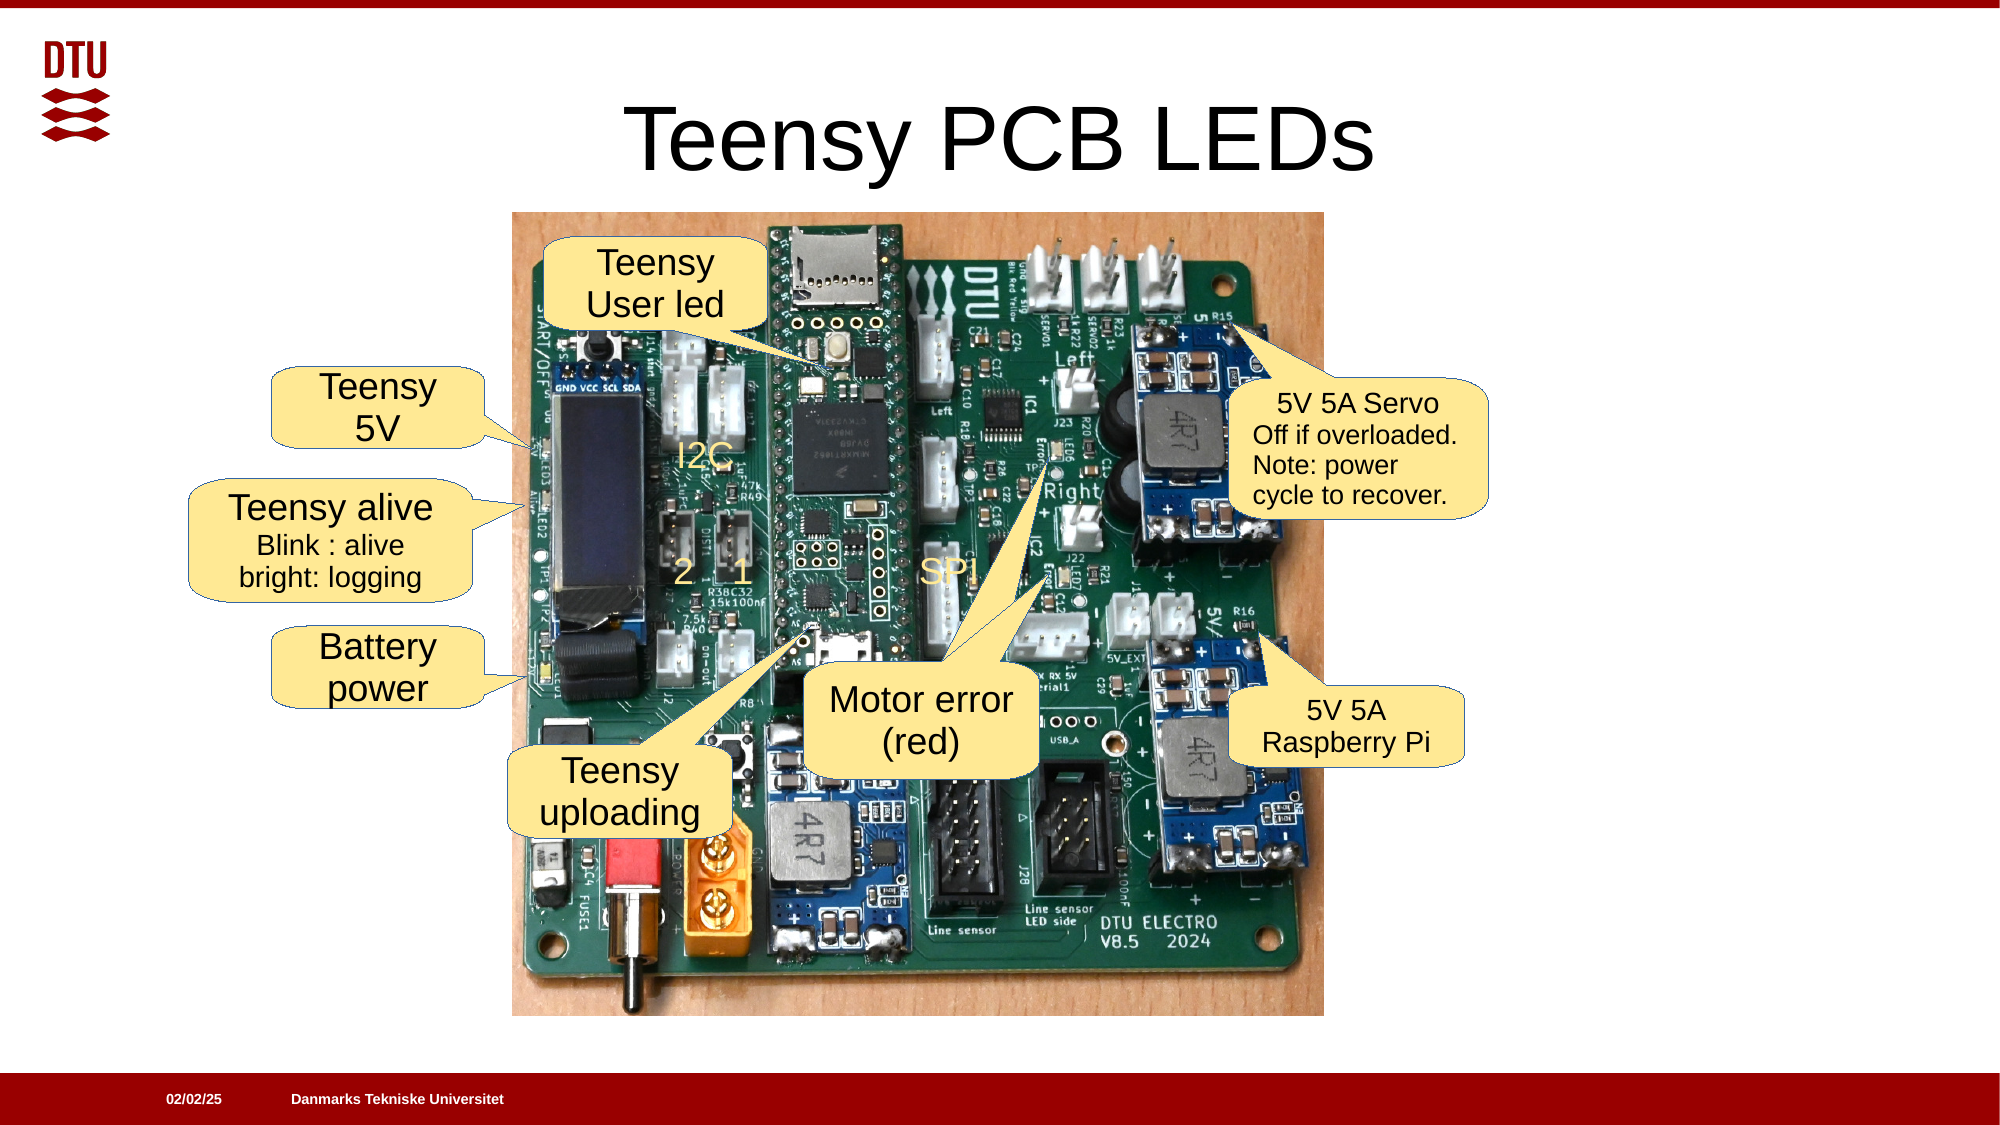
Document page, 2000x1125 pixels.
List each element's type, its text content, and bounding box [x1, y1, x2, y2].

text_box 5V 5A Servo Off if overloaded. Note: power cycle to recover. [1228, 321, 1489, 520]
text_box I2C [661, 427, 750, 485]
text_box SPI [904, 543, 995, 601]
text_box Motor error (red) [942, 456, 1050, 660]
text_box Teensy alive Blink : alive bright: logging [188, 478, 525, 603]
text_box 5V 5A Raspberry Pi [1228, 631, 1465, 768]
text_box Battery power [271, 625, 527, 709]
text_box Teensy User led [543, 236, 832, 369]
text_box Teensy 5V [271, 366, 534, 450]
title Teensy PCB LEDs [99, 44, 1900, 233]
text_box Teensy uploading [507, 626, 811, 839]
text_box 1 [717, 543, 768, 601]
picture [512, 212, 1324, 1016]
text_box 2 [658, 543, 709, 601]
text_box Motor error (red) [803, 572, 1050, 780]
